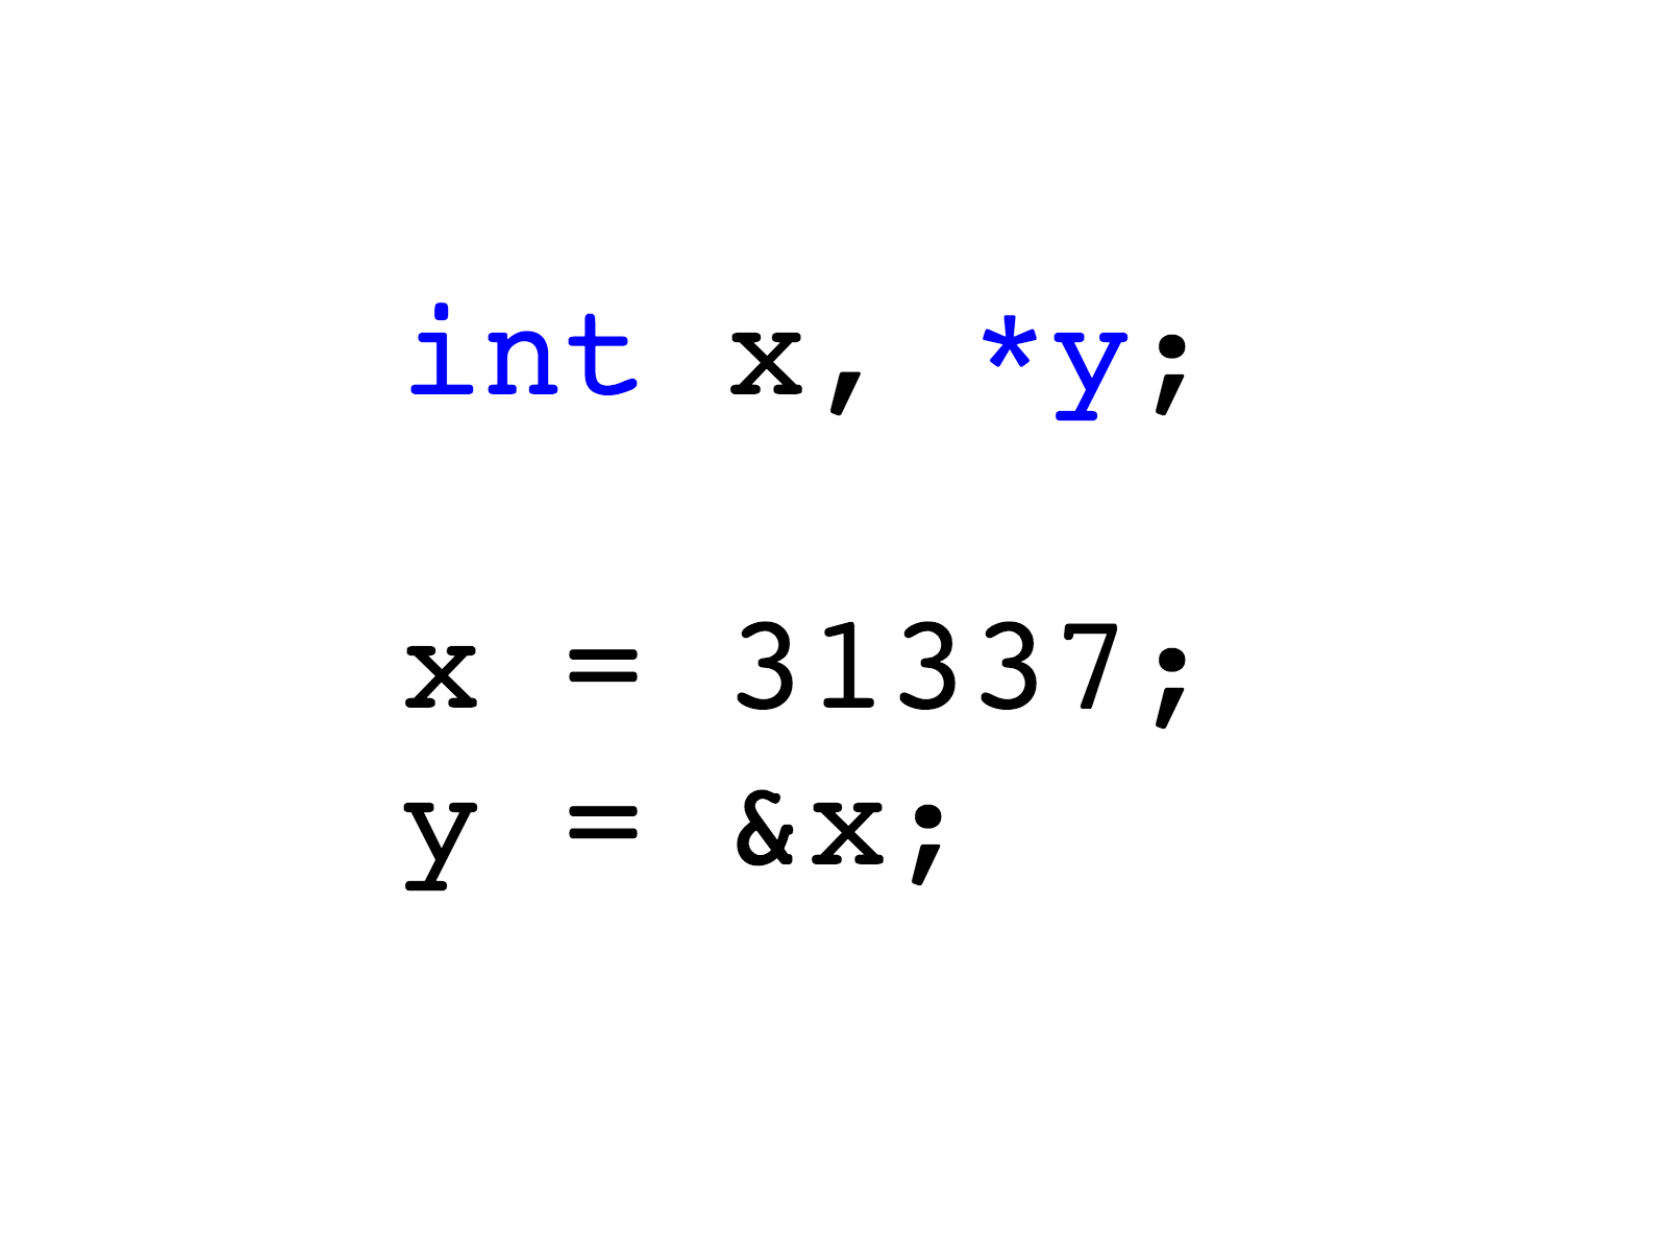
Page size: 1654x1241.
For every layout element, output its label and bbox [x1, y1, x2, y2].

picture [375, 269, 1238, 925]
